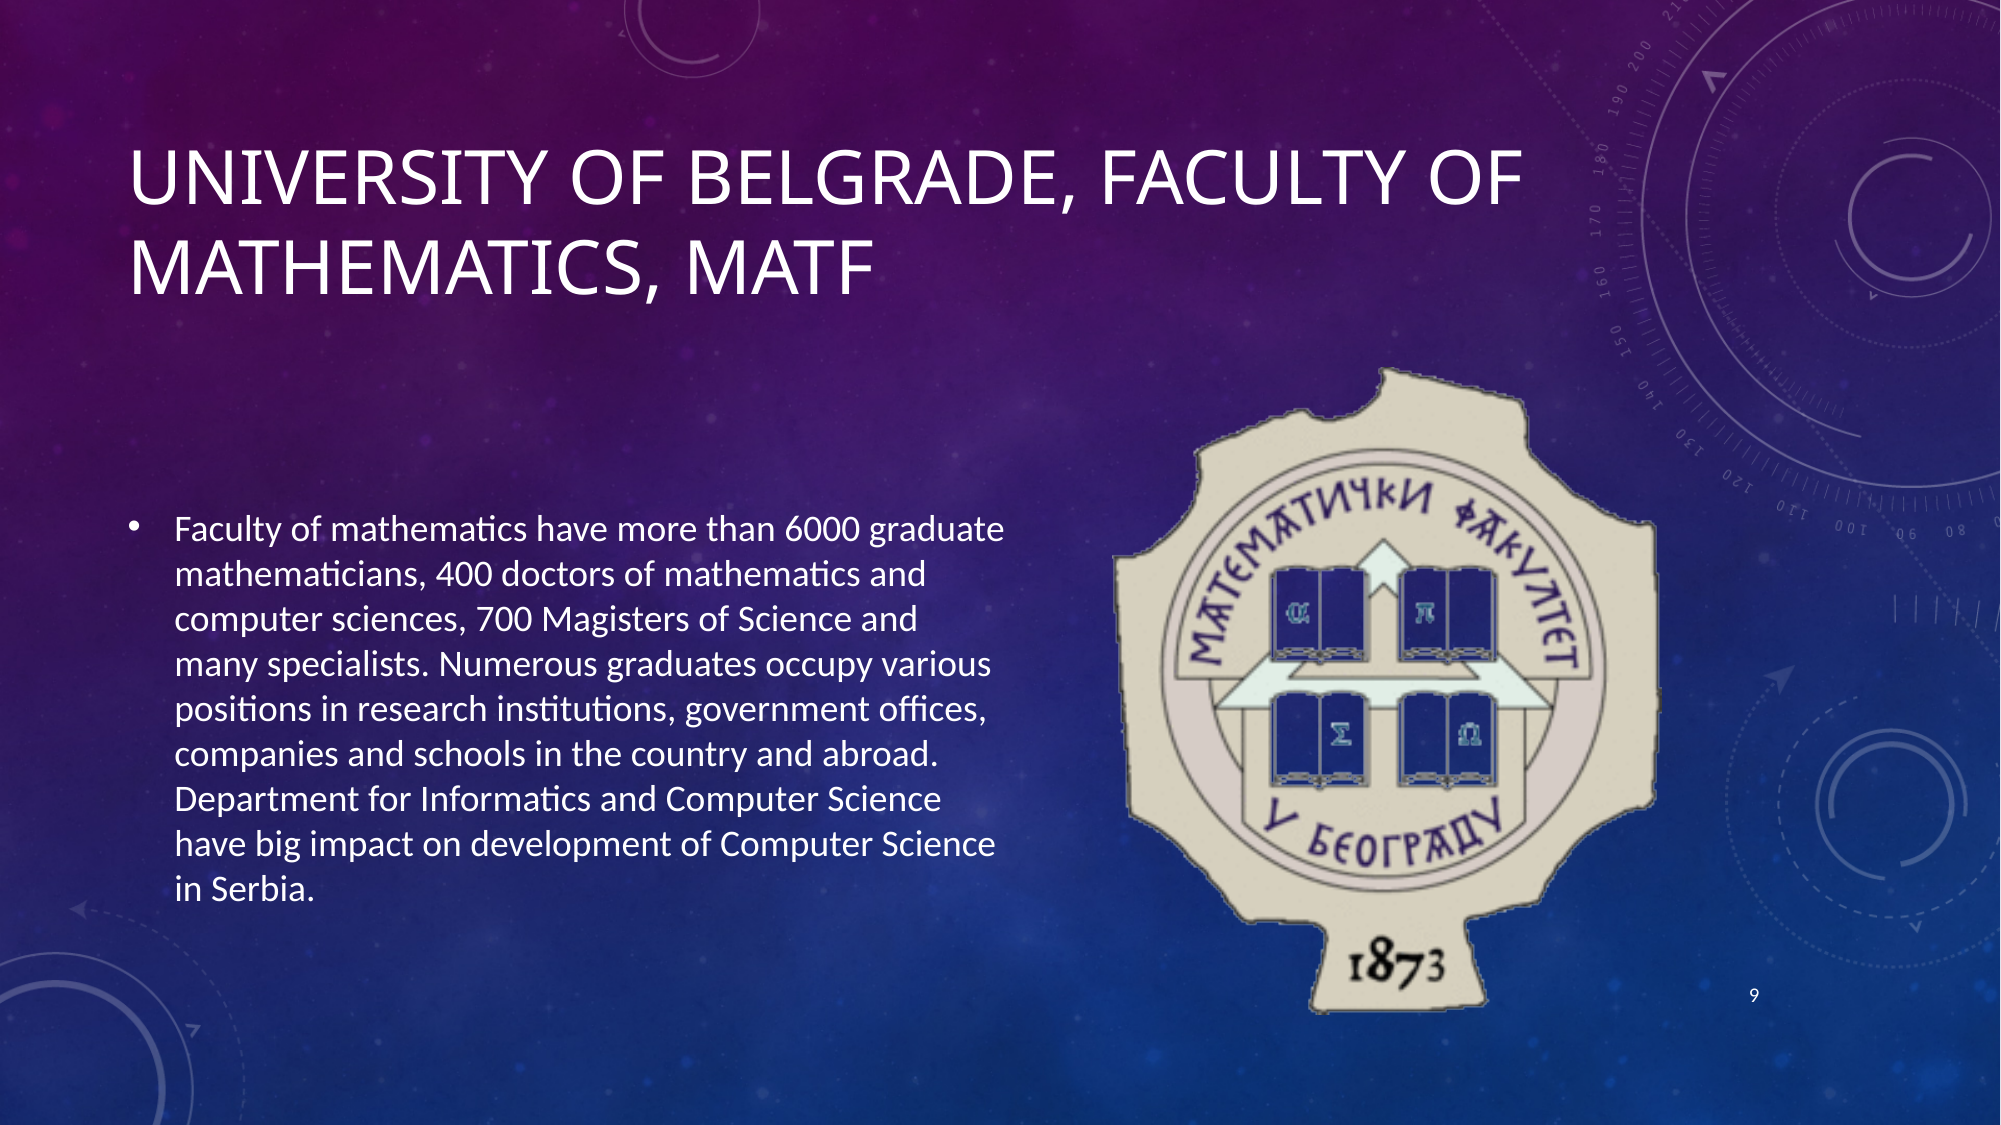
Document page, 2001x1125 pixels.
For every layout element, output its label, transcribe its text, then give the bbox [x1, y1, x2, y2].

list Faculty of mathematics have more than 6000 graduate mathematicians, 400 doctors of mathematics and computer sciences, 700 Magisters of Science and many specialists. Numerous graduates occupy various positions in research institutions, government offices, companies and schools in the country and abroad. Department for Informatics and Computer Science have big impact on development of Computer Science in Serbia. [112, 351, 1025, 1061]
picture [0, 0, 2001, 1125]
title University of Belgrade, Faculty of Mathematics, MATF [112, 99, 1775, 339]
